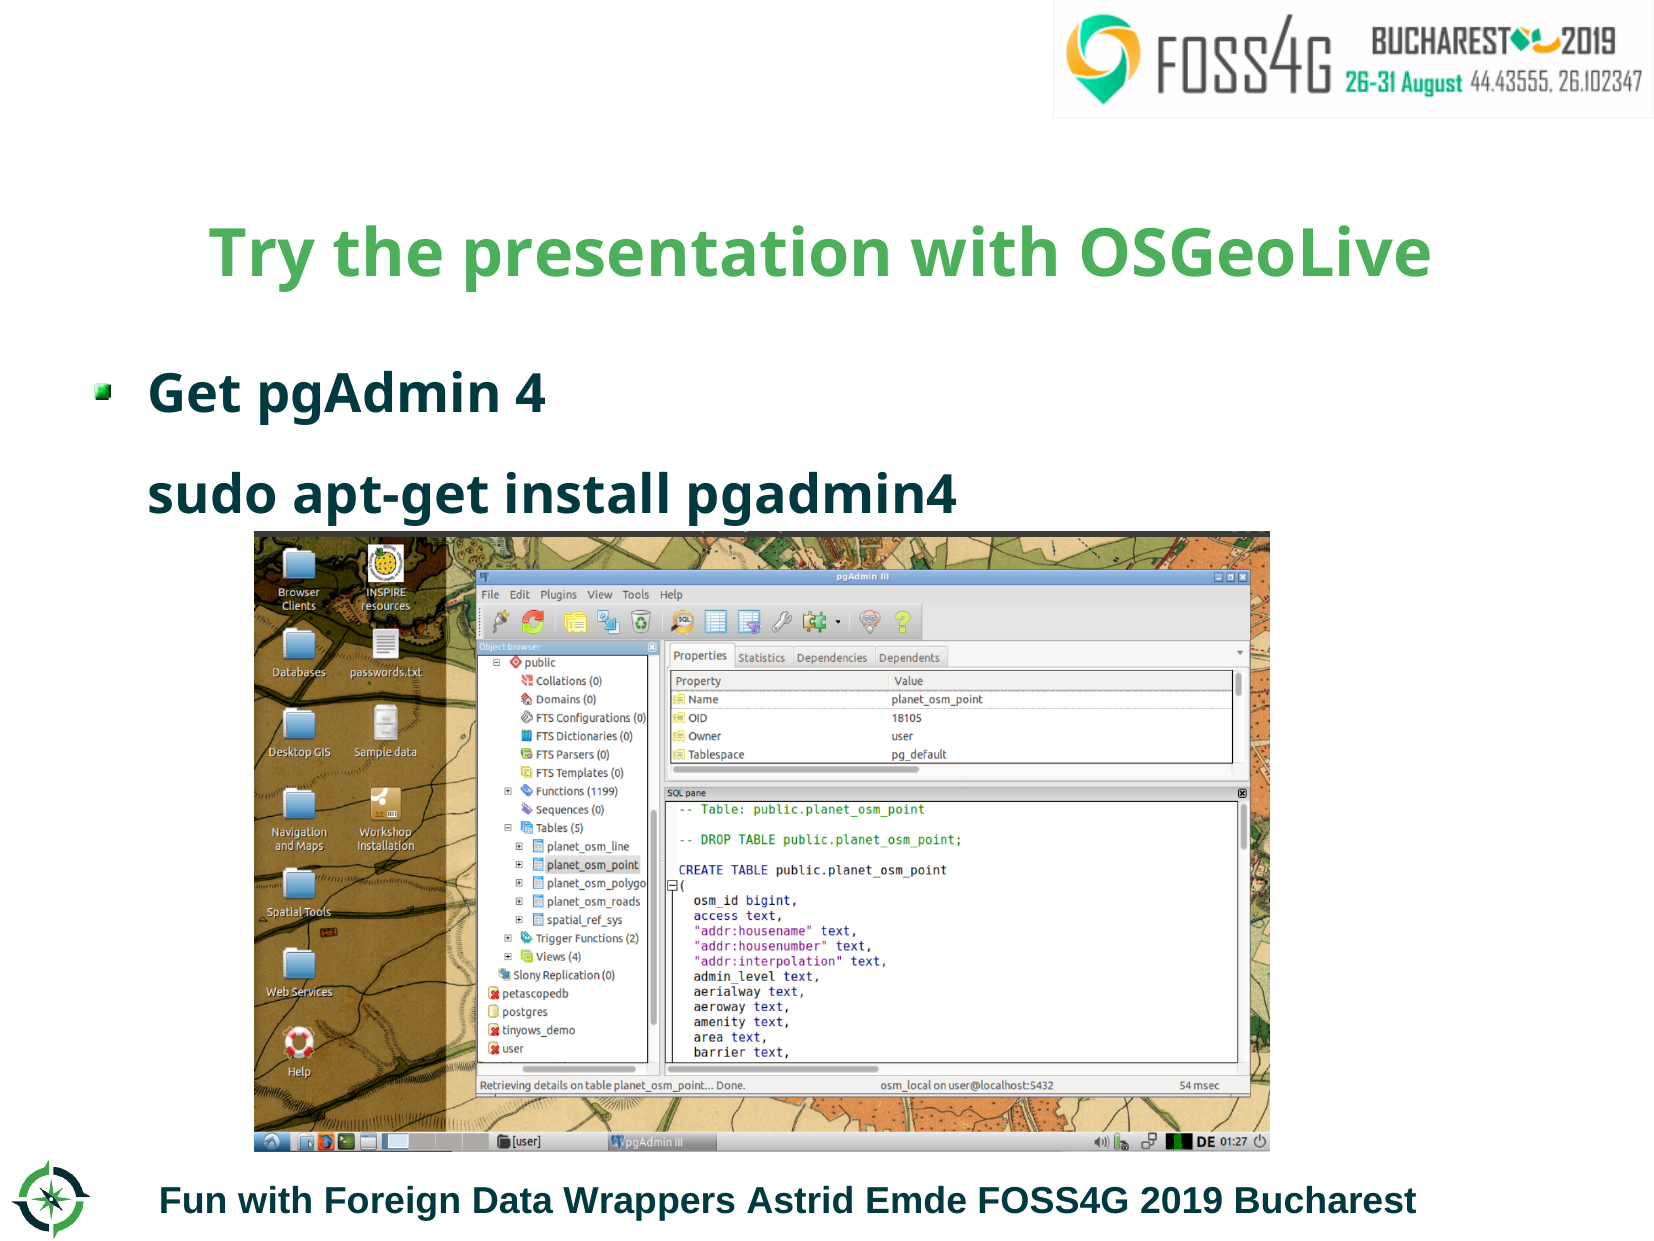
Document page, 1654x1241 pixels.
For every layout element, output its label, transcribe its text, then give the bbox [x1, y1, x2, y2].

picture [10, 1158, 92, 1240]
picture [254, 531, 1270, 1152]
title Try the presentation with OSGeoLive [76, 177, 1565, 325]
list Get pgAdmin 4 sudo apt-get install pgadmin4 [76, 354, 1599, 1173]
picture [1053, 0, 1654, 119]
